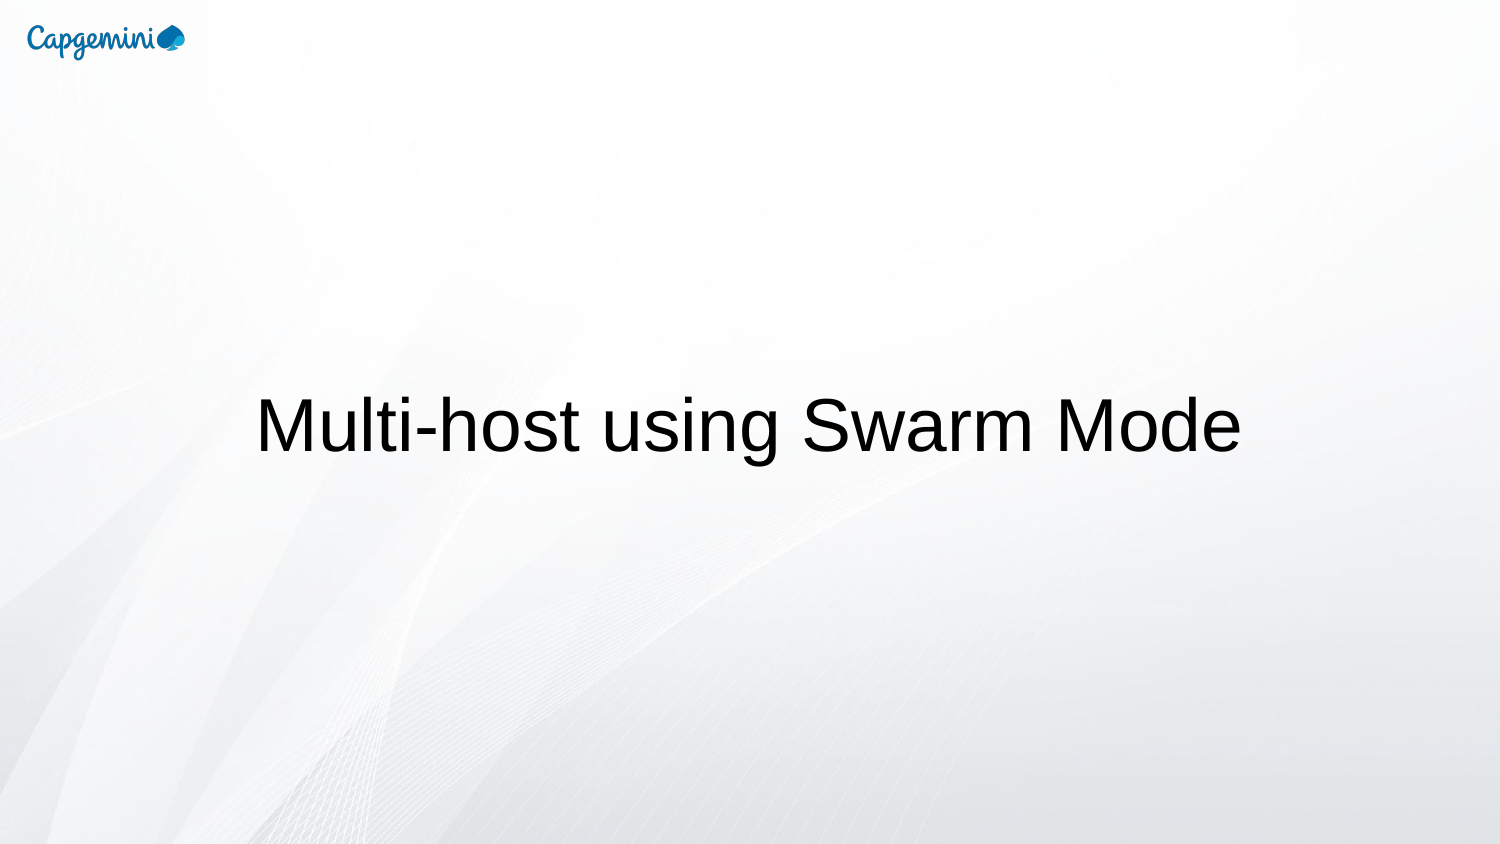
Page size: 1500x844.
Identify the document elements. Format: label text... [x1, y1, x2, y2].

title Multi-host using Swarm Mode [51, 352, 1449, 491]
picture [0, 0, 1500, 844]
